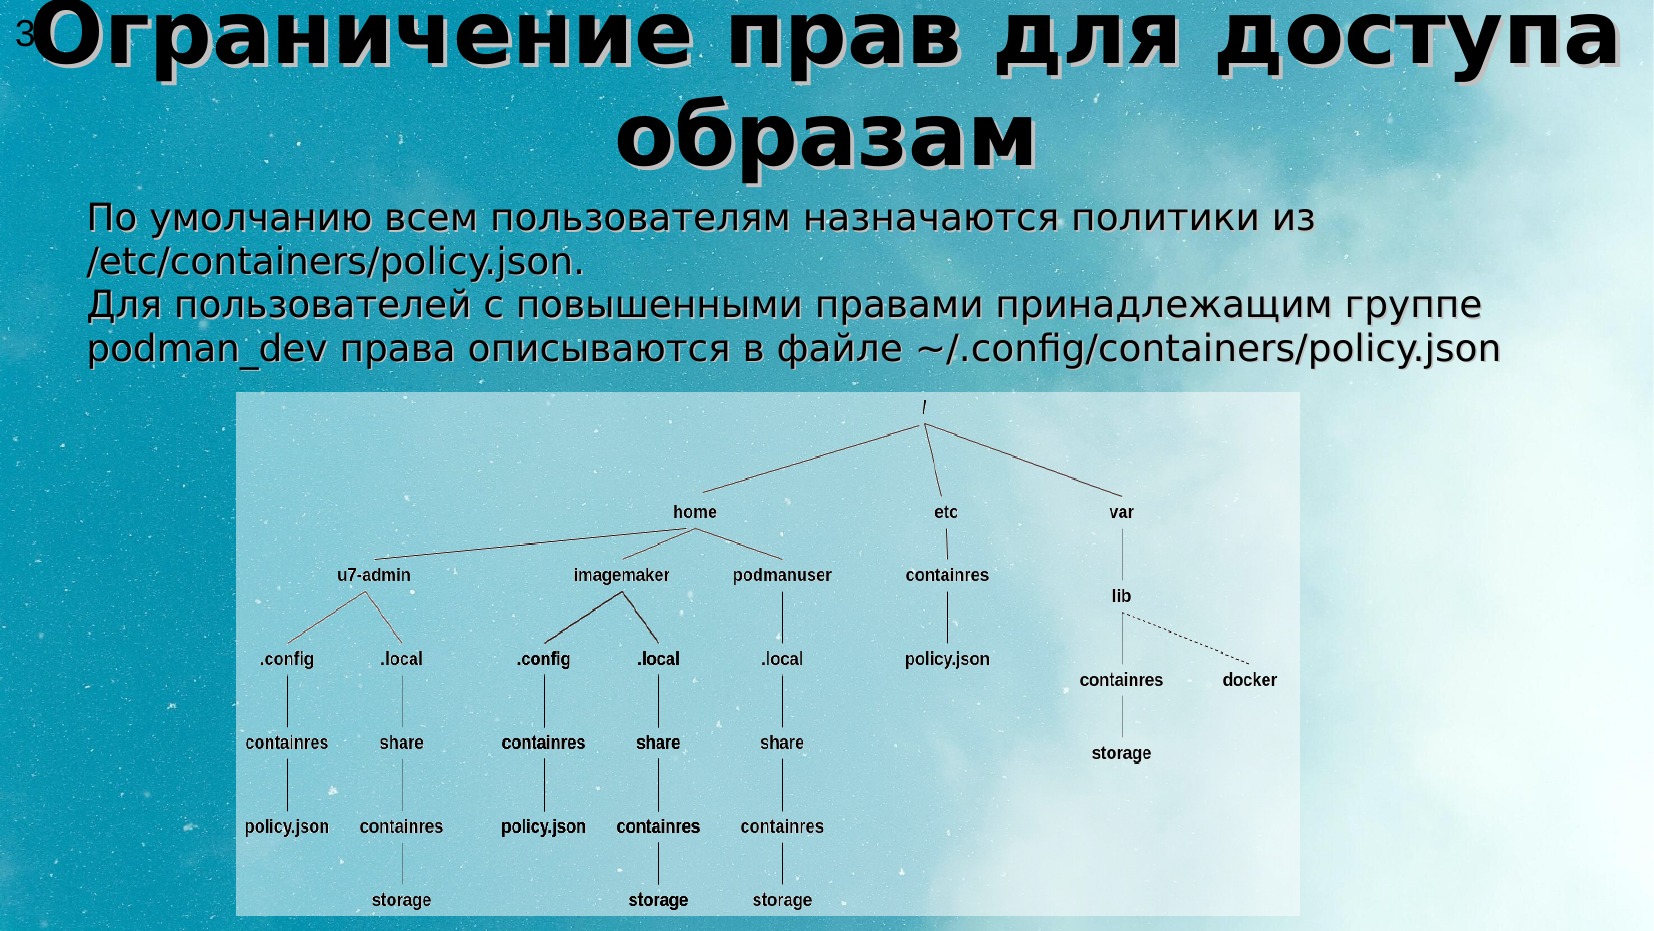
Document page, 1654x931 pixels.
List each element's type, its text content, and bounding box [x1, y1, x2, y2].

title Ограничение прав для доступа образам [0, 0, 1654, 204]
subtitle По умолчанию всем пользователям назначаются политики из /etc/containers/policy.json. Для пользователей с повышенными правами принадлежащим группе podman_dev права описываются в файле ~/.config/containers/policy.json [86, 118, 1575, 400]
picture [0, 204, 1654, 931]
